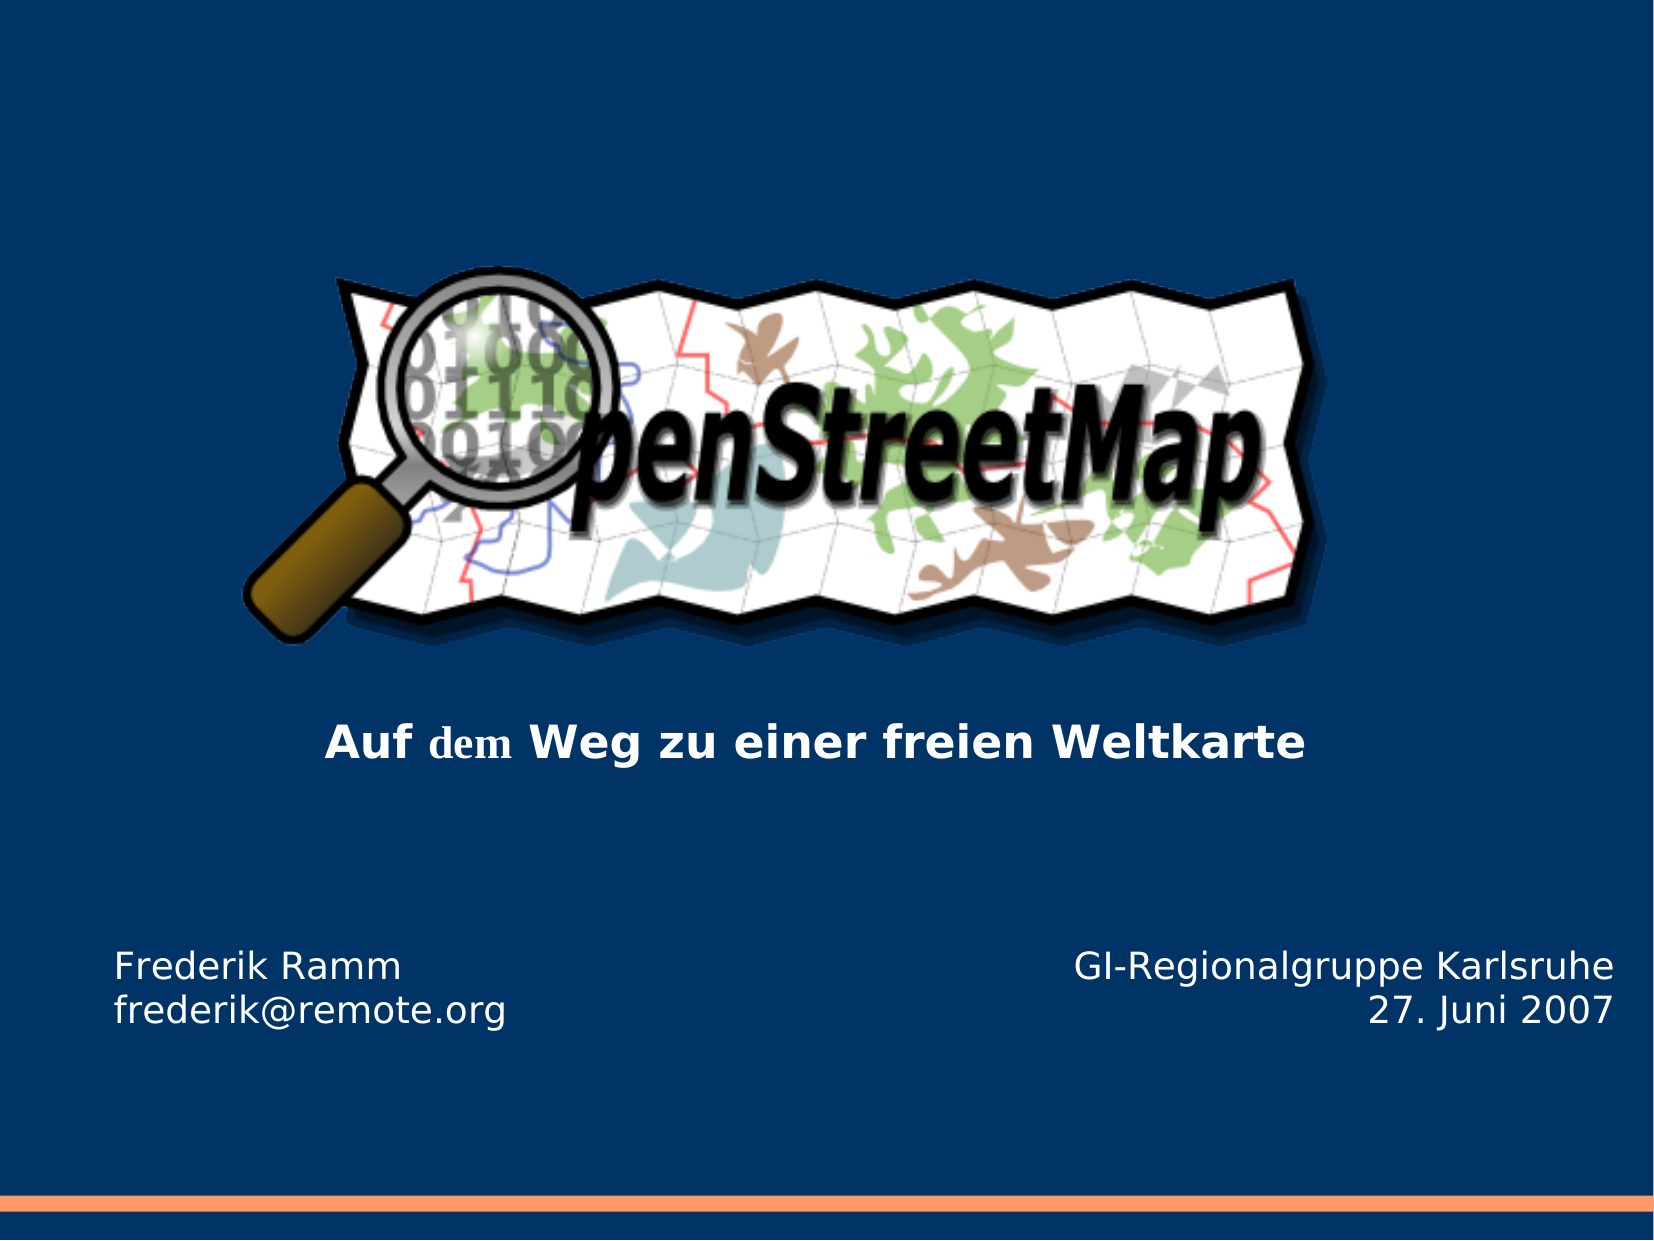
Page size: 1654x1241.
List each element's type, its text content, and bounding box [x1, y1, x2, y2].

text_box Auf dem Weg zu einer freien Weltkarte [309, 708, 1329, 777]
text_box Frederik Ramm frederik@remote.org [99, 937, 514, 1040]
picture [236, 256, 1418, 650]
text_box GI-Regionalgruppe Karlsruhe 27. Juni 2007 [1058, 937, 1619, 1040]
